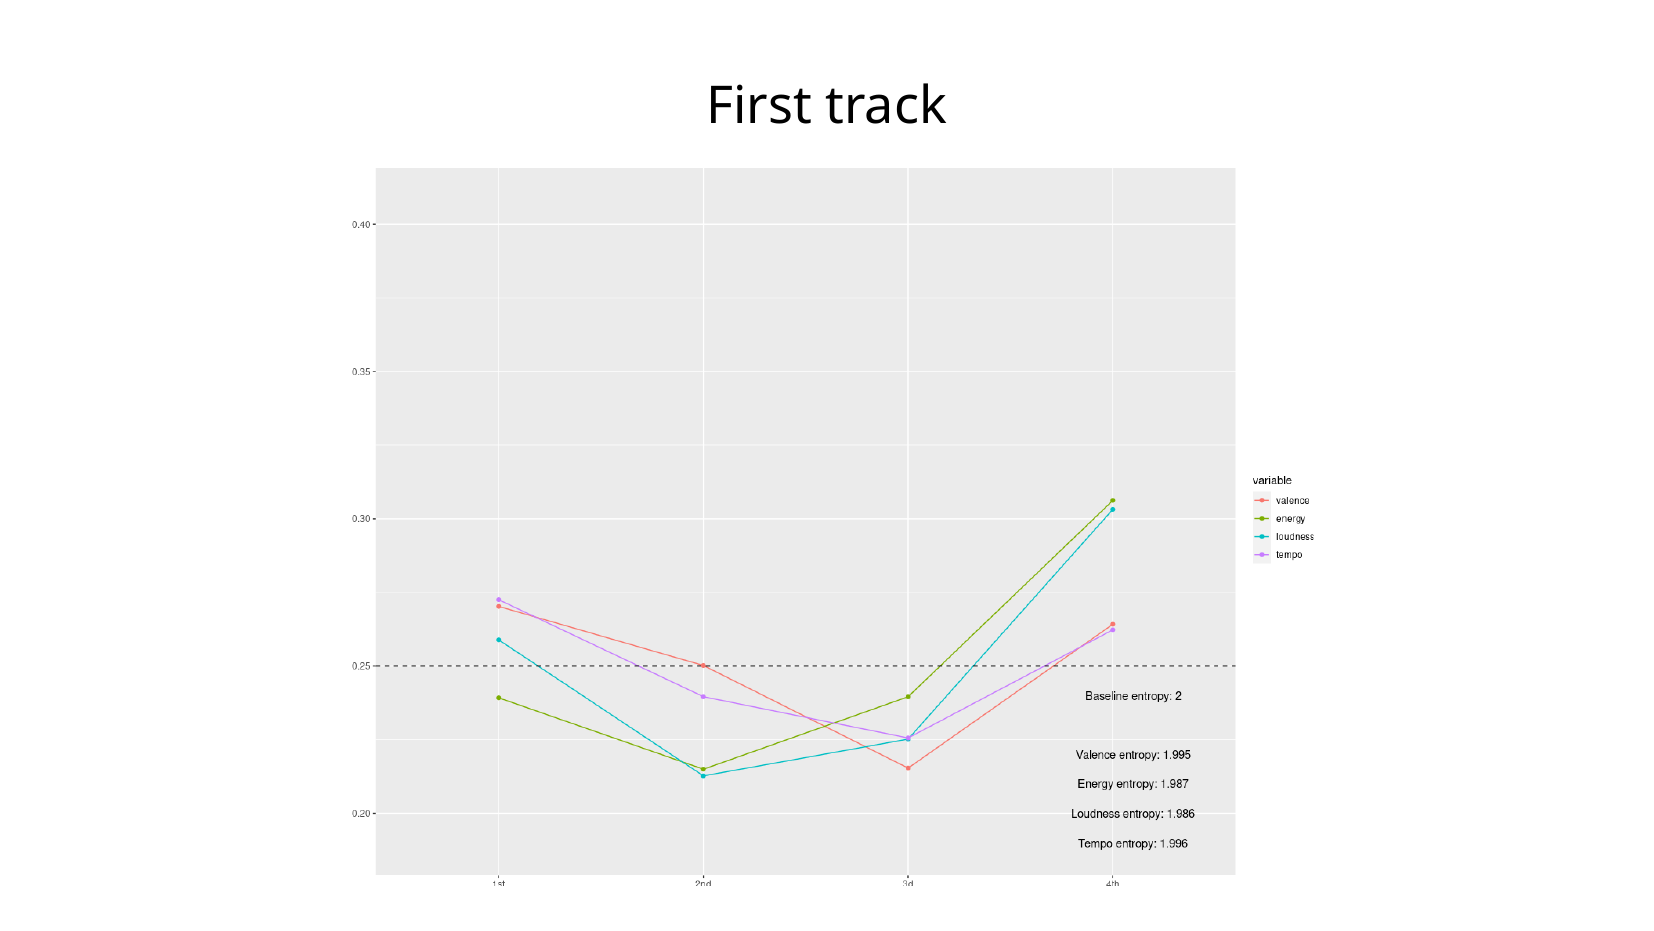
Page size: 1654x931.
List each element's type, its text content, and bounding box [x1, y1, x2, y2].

title First track [380, 25, 1273, 168]
picture [351, 168, 1314, 886]
